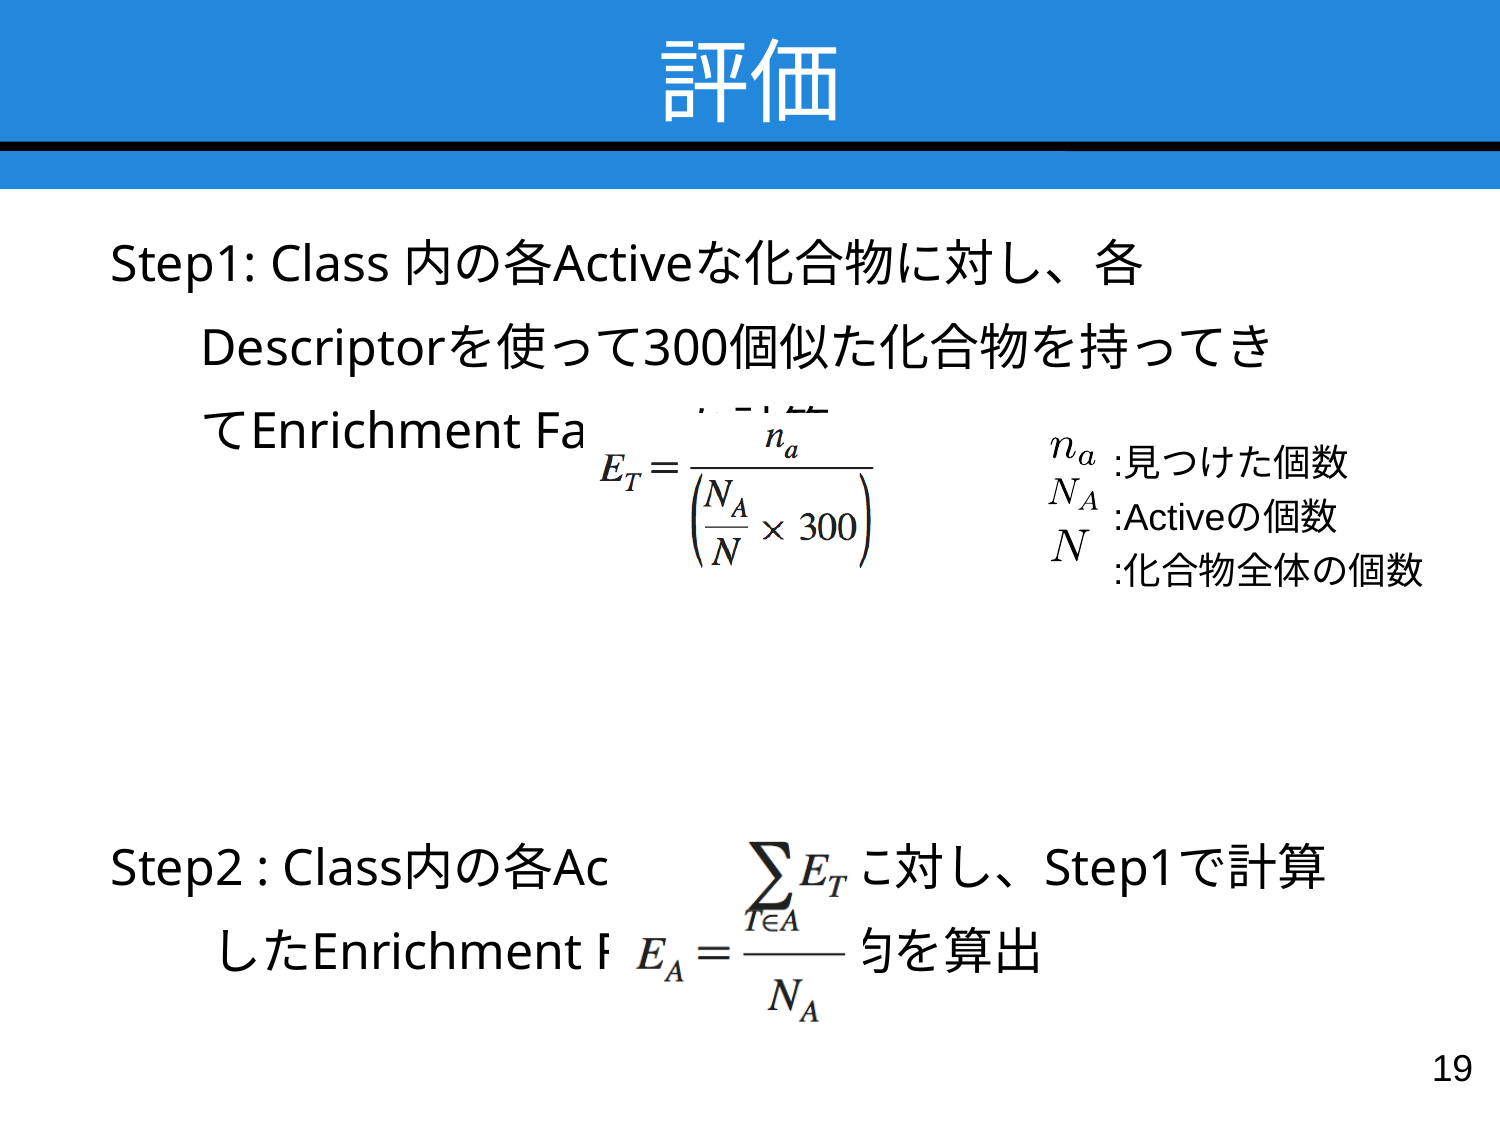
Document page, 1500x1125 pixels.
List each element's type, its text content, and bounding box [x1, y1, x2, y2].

list Step1: Class 内の各Activeな化合物に対し、各 Descriptorを使って300個似た化合物を持ってき てEnrichment Factorを計算 Step2 : Class内の各Active化合物に対し、Step1で計算 したEnrichment Factorの平均を算出 [75, 212, 1425, 1075]
text_box [1050, 529, 1098, 562]
picture [609, 825, 863, 1046]
picture [583, 413, 889, 590]
title 評価 [75, 29, 1425, 122]
text_box [1049, 437, 1097, 466]
text_box :見つけた個数 :Activeの個数 :化合物全体の個数 [1098, 425, 1439, 565]
text_box [1046, 478, 1100, 510]
